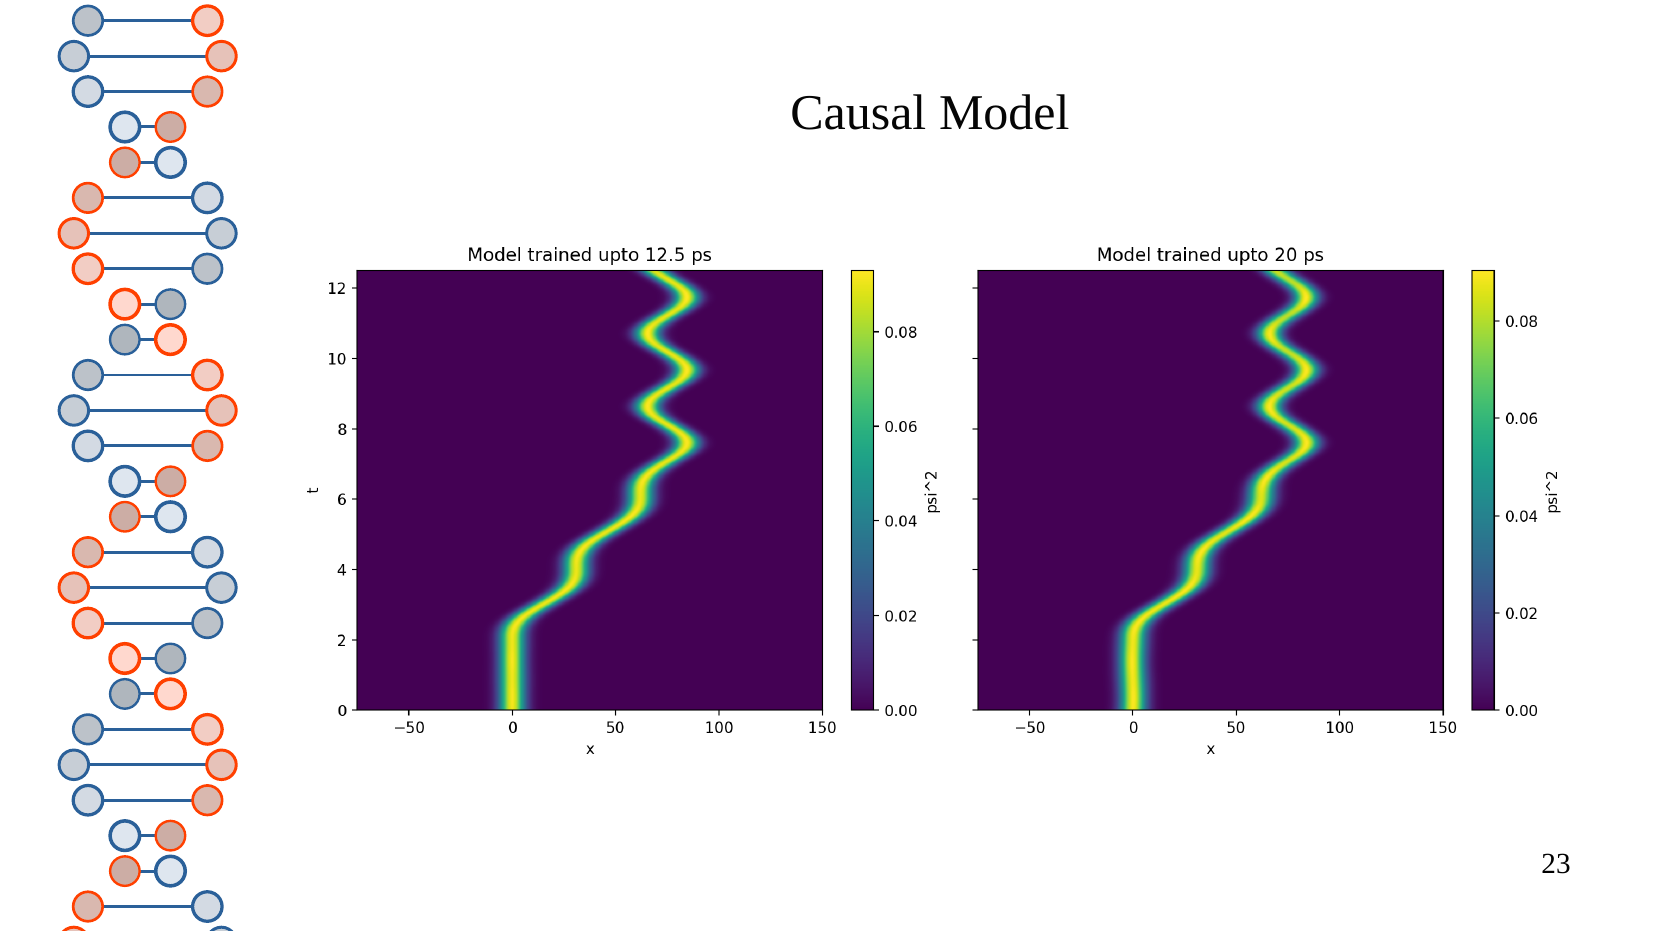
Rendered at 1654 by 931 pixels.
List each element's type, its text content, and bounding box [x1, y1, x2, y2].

title Causal Model [265, 35, 1595, 189]
picture [295, 236, 1570, 768]
